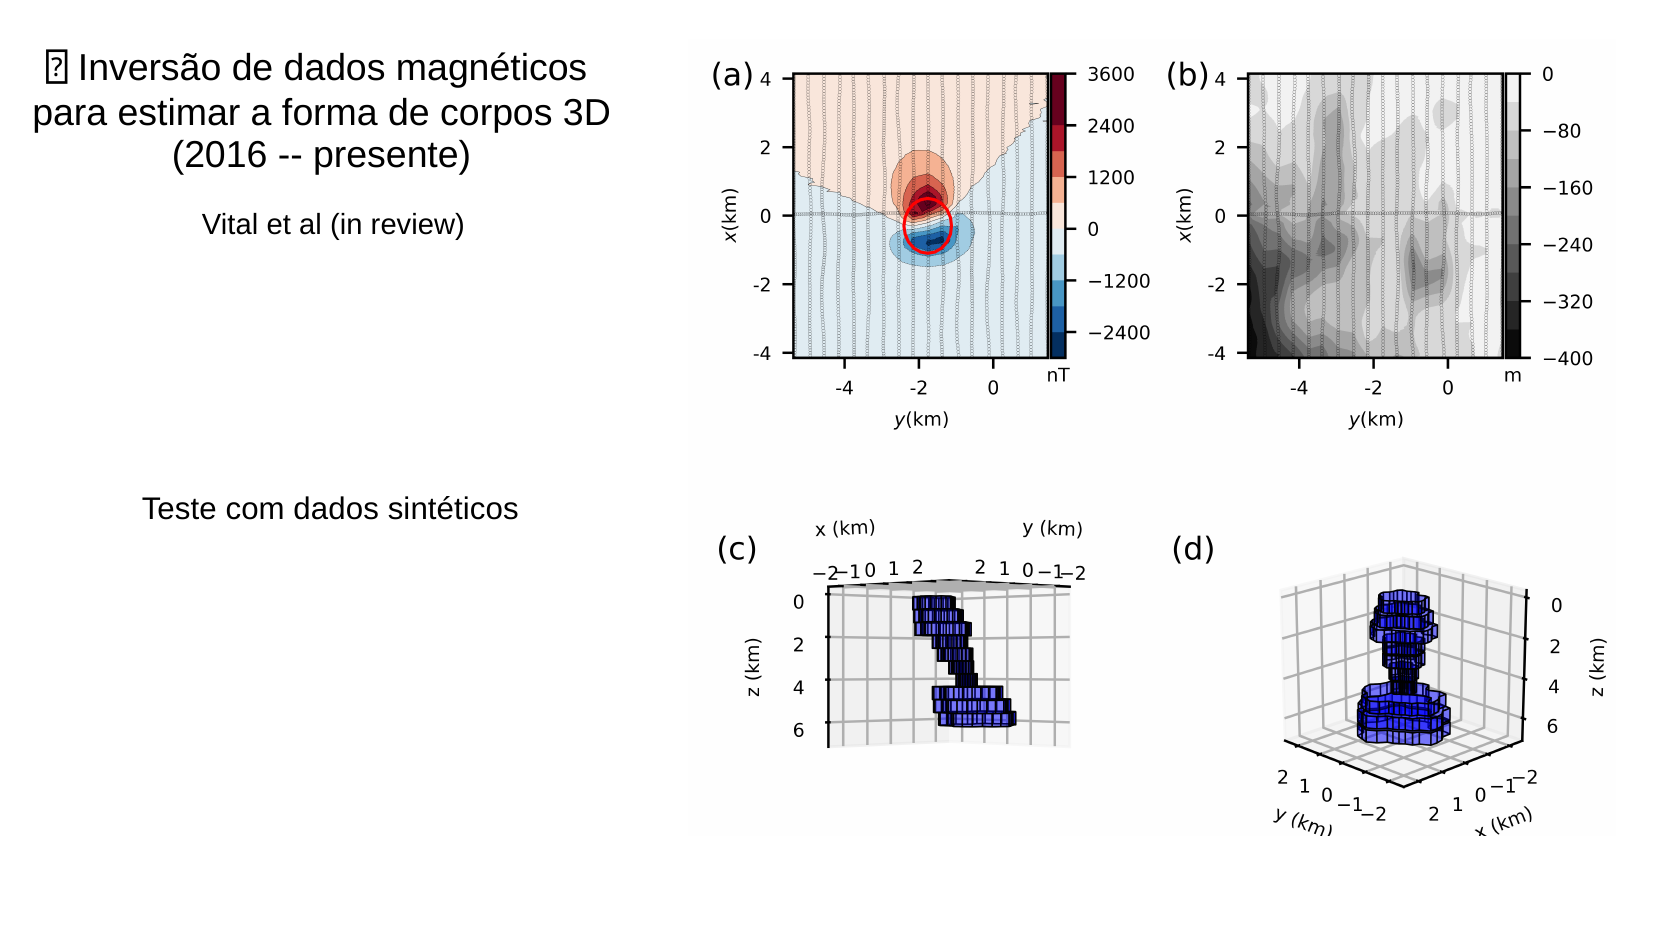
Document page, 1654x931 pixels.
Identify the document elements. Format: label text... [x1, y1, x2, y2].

text_box Vital et al (in review) [85, 200, 582, 249]
text_box Teste com dados sintéticos [94, 484, 567, 721]
picture [688, 39, 1616, 836]
text_box ⍰ Inversão de dados magnéticos para estimar a forma de corpos 3D (2016 -- presente) [17, 32, 626, 213]
